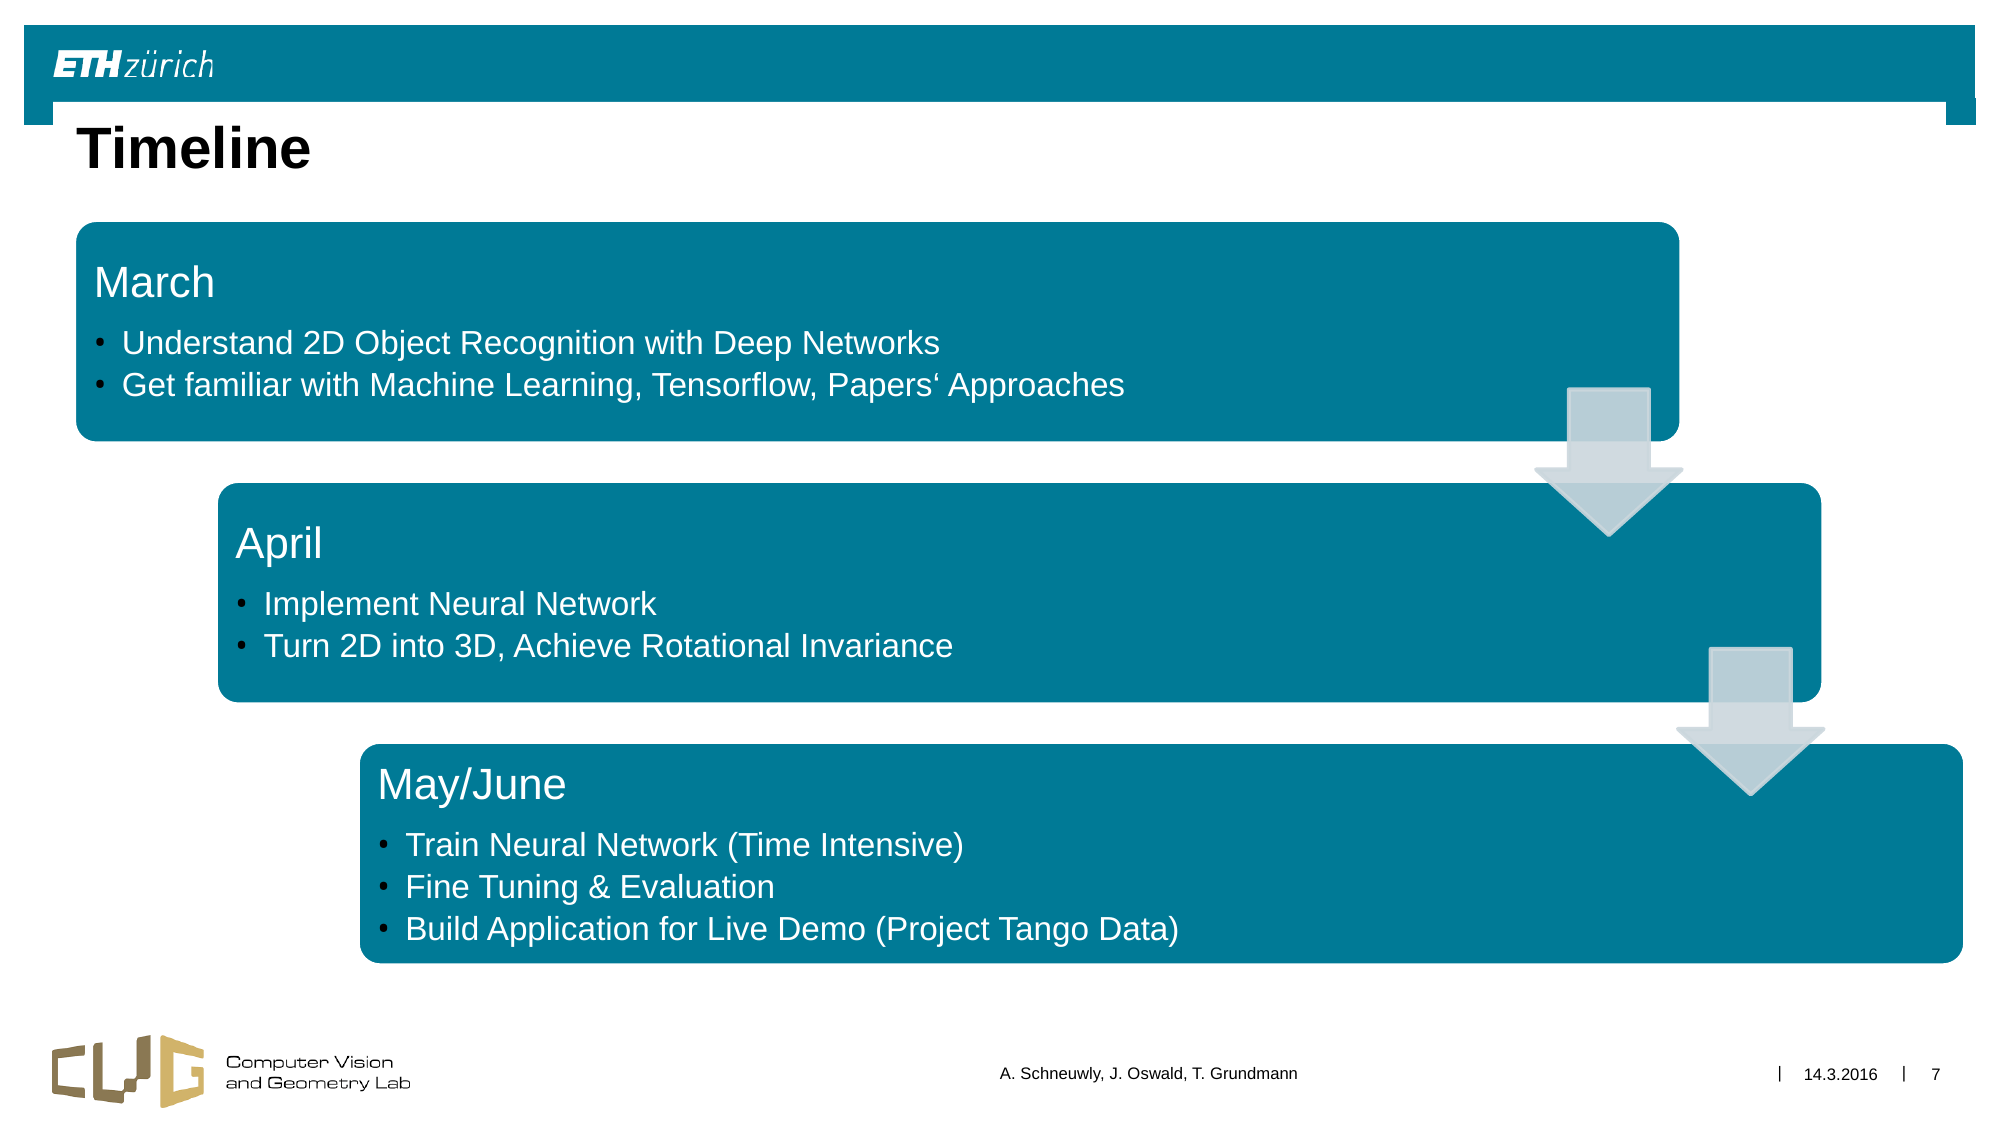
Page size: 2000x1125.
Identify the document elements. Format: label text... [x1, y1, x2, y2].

text_box [1678, 648, 1824, 795]
text_box 7 [1906, 1034, 1966, 1112]
text_box March Understand 2D Object Recognition with Deep Networks Get familiar with Machine Learning, Tensorflow, Papers‘ Approaches [73, 219, 1682, 444]
text_box [1536, 389, 1682, 535]
text_box April Implement Neural Network Turn 2D into 3D, Achieve Rotational Invariance [215, 480, 1824, 705]
text_box May/June Train Neural Network (Time Intensive) Fine Tuning & Evaluation Build Application for Live Demo (Project Tango Data) [357, 741, 1966, 966]
text_box 14.3.2016 [1790, 1034, 1892, 1112]
title Timeline [53, 101, 1946, 262]
text_box A. Schneuwly, J. Oswald, T. Grundmann [999, 1034, 1760, 1111]
